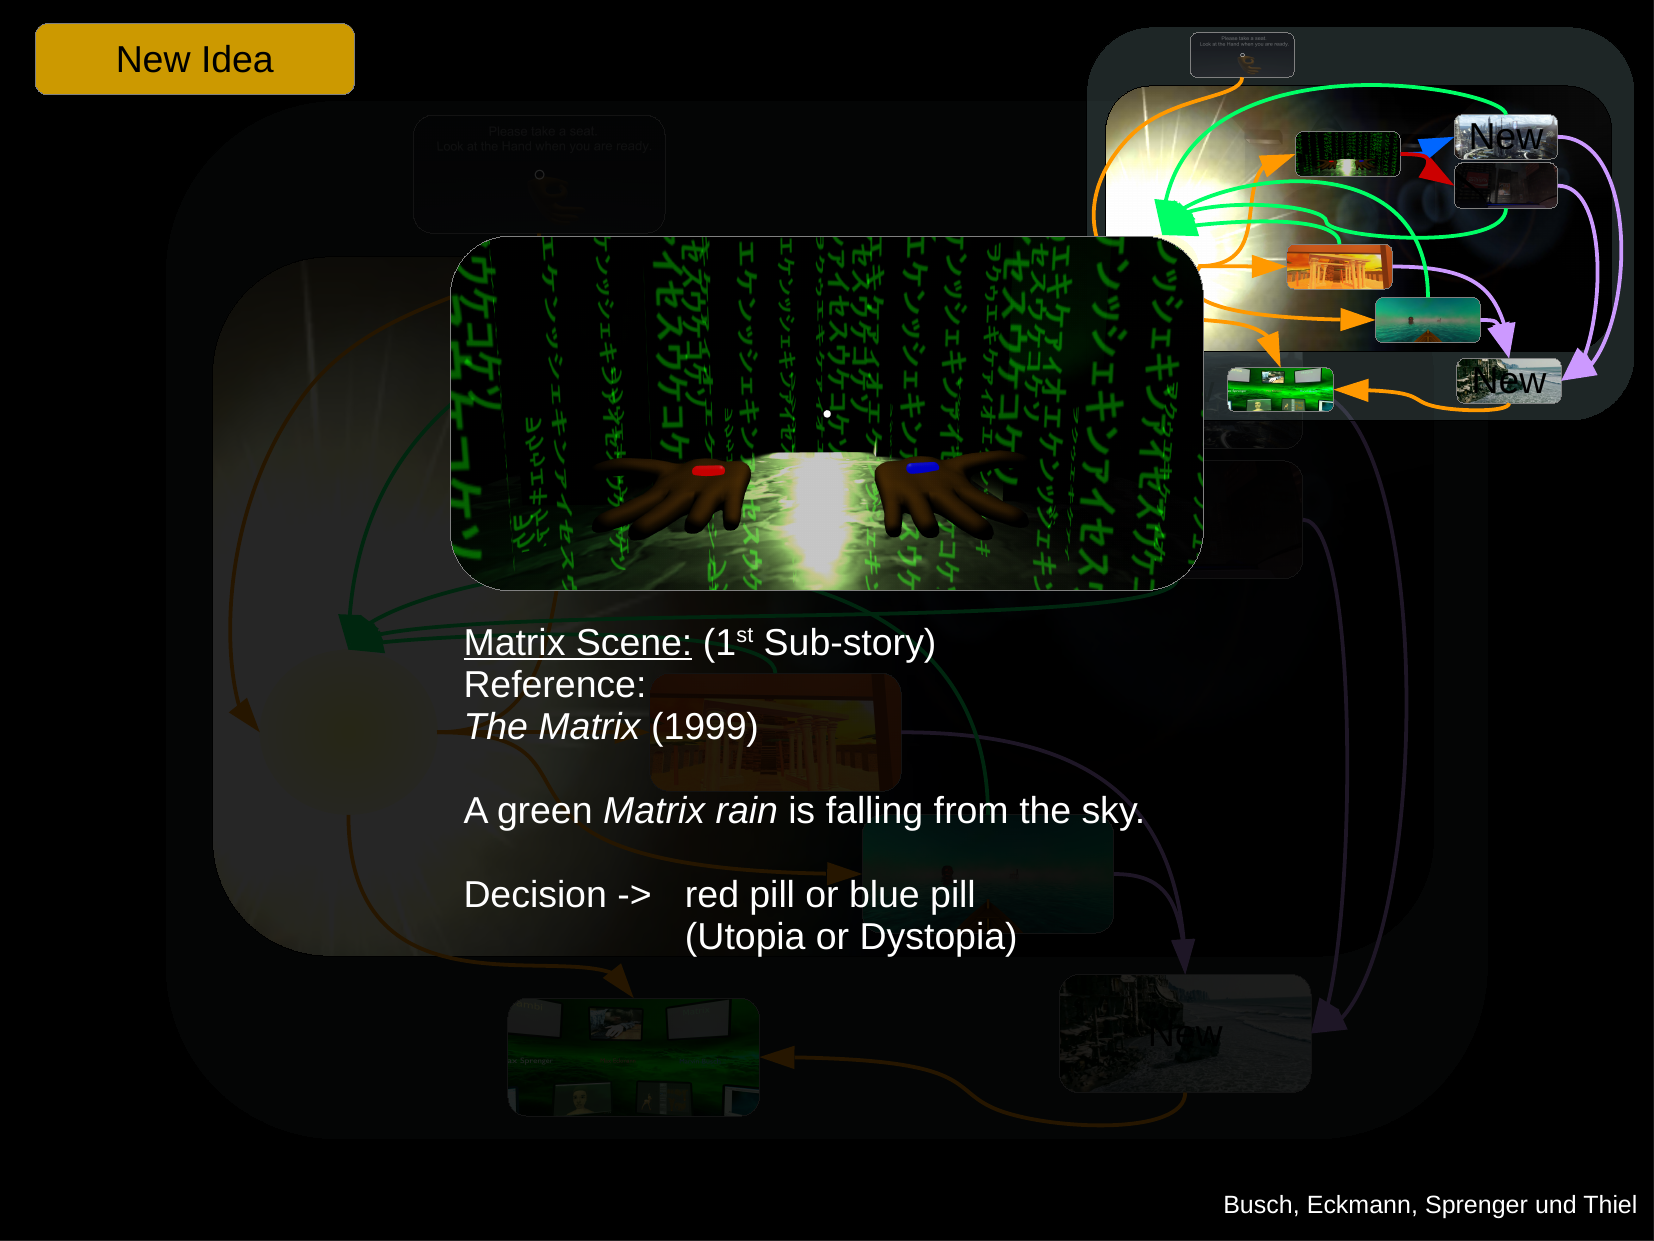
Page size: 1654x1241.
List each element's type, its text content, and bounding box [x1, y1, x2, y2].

text_box New [1454, 114, 1558, 160]
text_box [0, 0, 1654, 1241]
text_box New Idea [35, 23, 355, 95]
text_box Busch, Eckmann, Sprenger und Thiel [1208, 1183, 1654, 1241]
text_box New [1456, 358, 1562, 404]
text_box Matrix Scene: (1st Sub-story) Reference: The Matrix (1999) A green Matrix rain is falling from the sky. Decision -> red pill or blue pill (Utopia or Dystopia) [448, 614, 1205, 1093]
